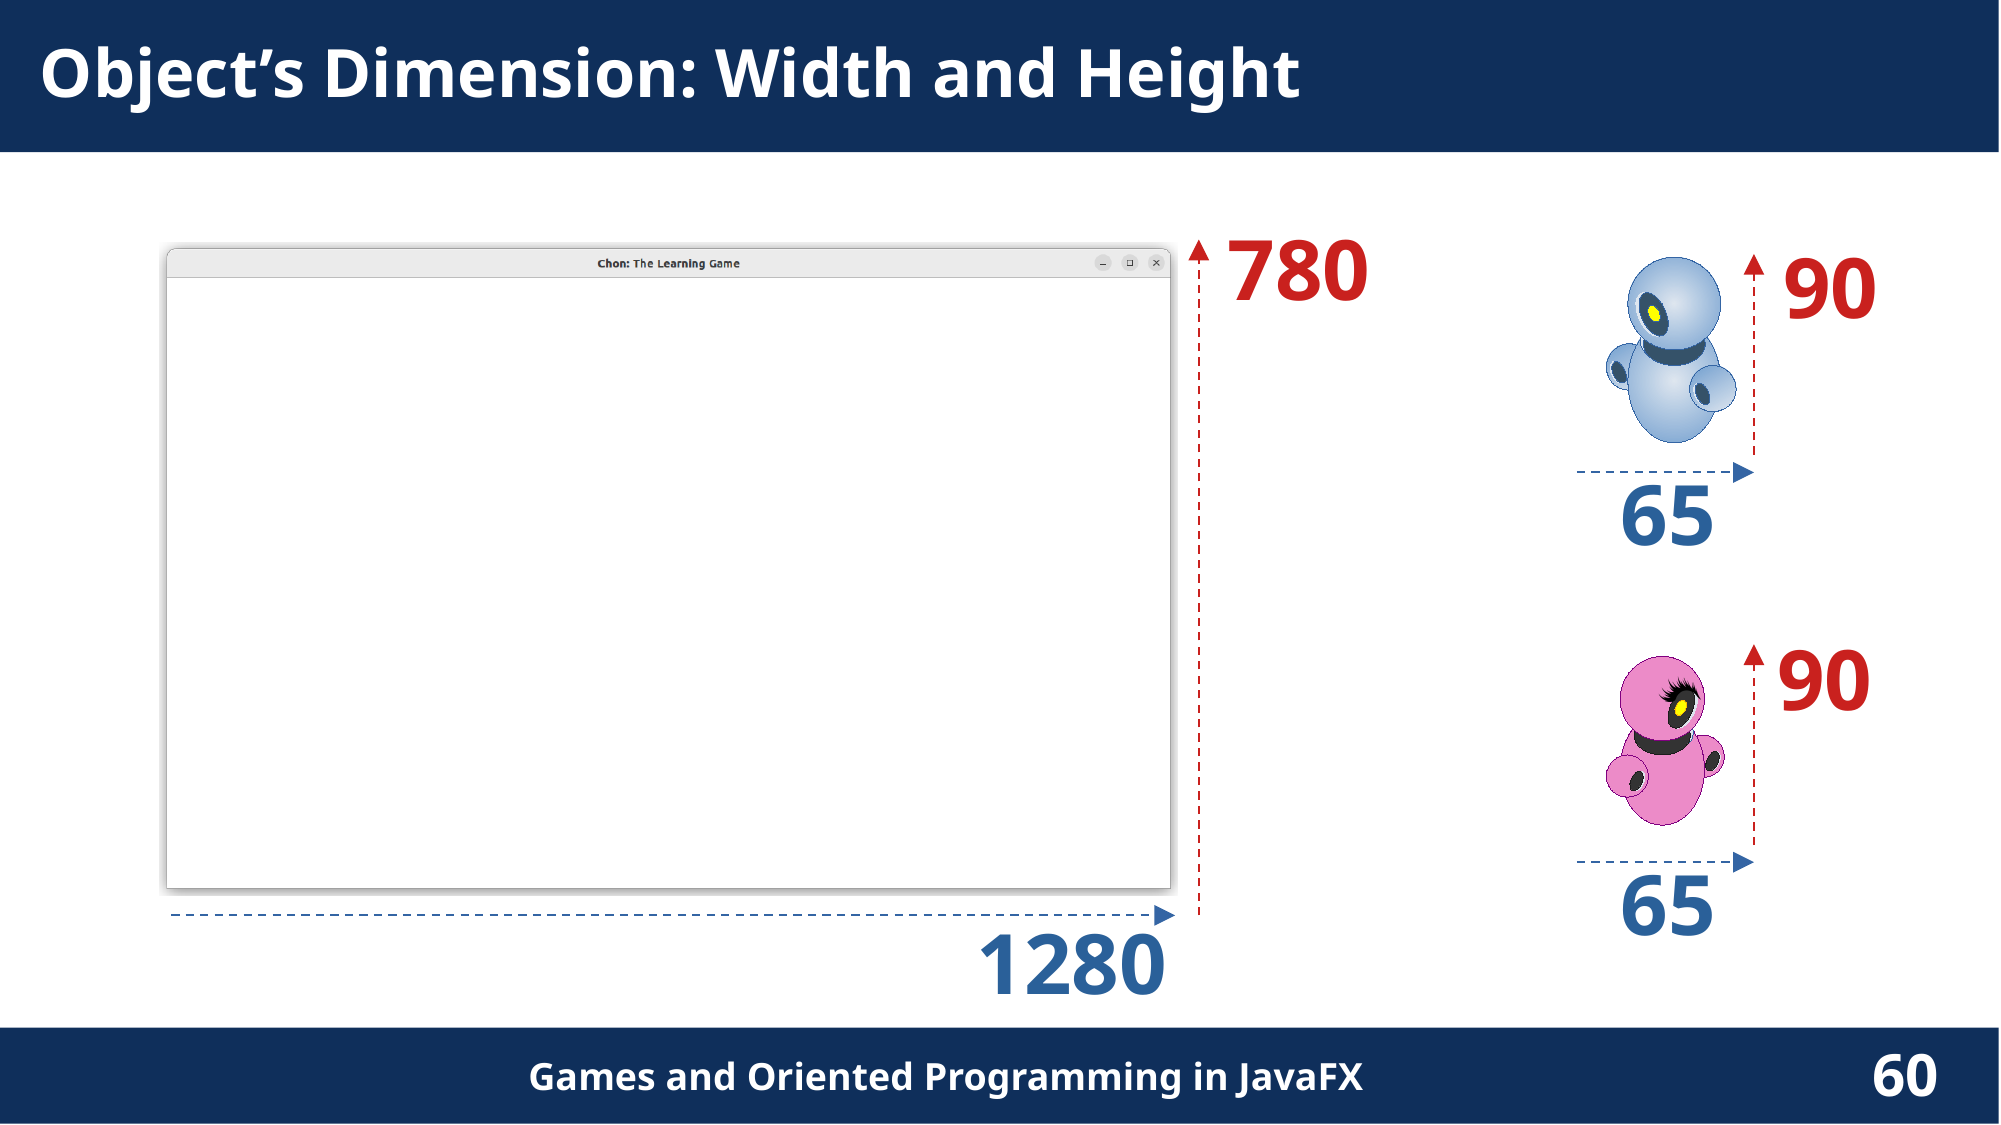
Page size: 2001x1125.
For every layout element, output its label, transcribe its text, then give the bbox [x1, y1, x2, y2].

text_box 90 [1730, 620, 1920, 735]
text_box 780 [1204, 210, 1394, 325]
text_box Object’s Dimension: Width and Height [25, 23, 1999, 119]
text_box [1606, 257, 1737, 443]
text_box 1280 [938, 903, 1205, 1019]
text_box [1606, 656, 1725, 826]
picture [1658, 676, 1703, 702]
picture [159, 242, 1178, 897]
text_box 90 [1736, 227, 1926, 343]
text_box 65 [1535, 844, 1802, 960]
text_box 65 [1535, 454, 1802, 570]
